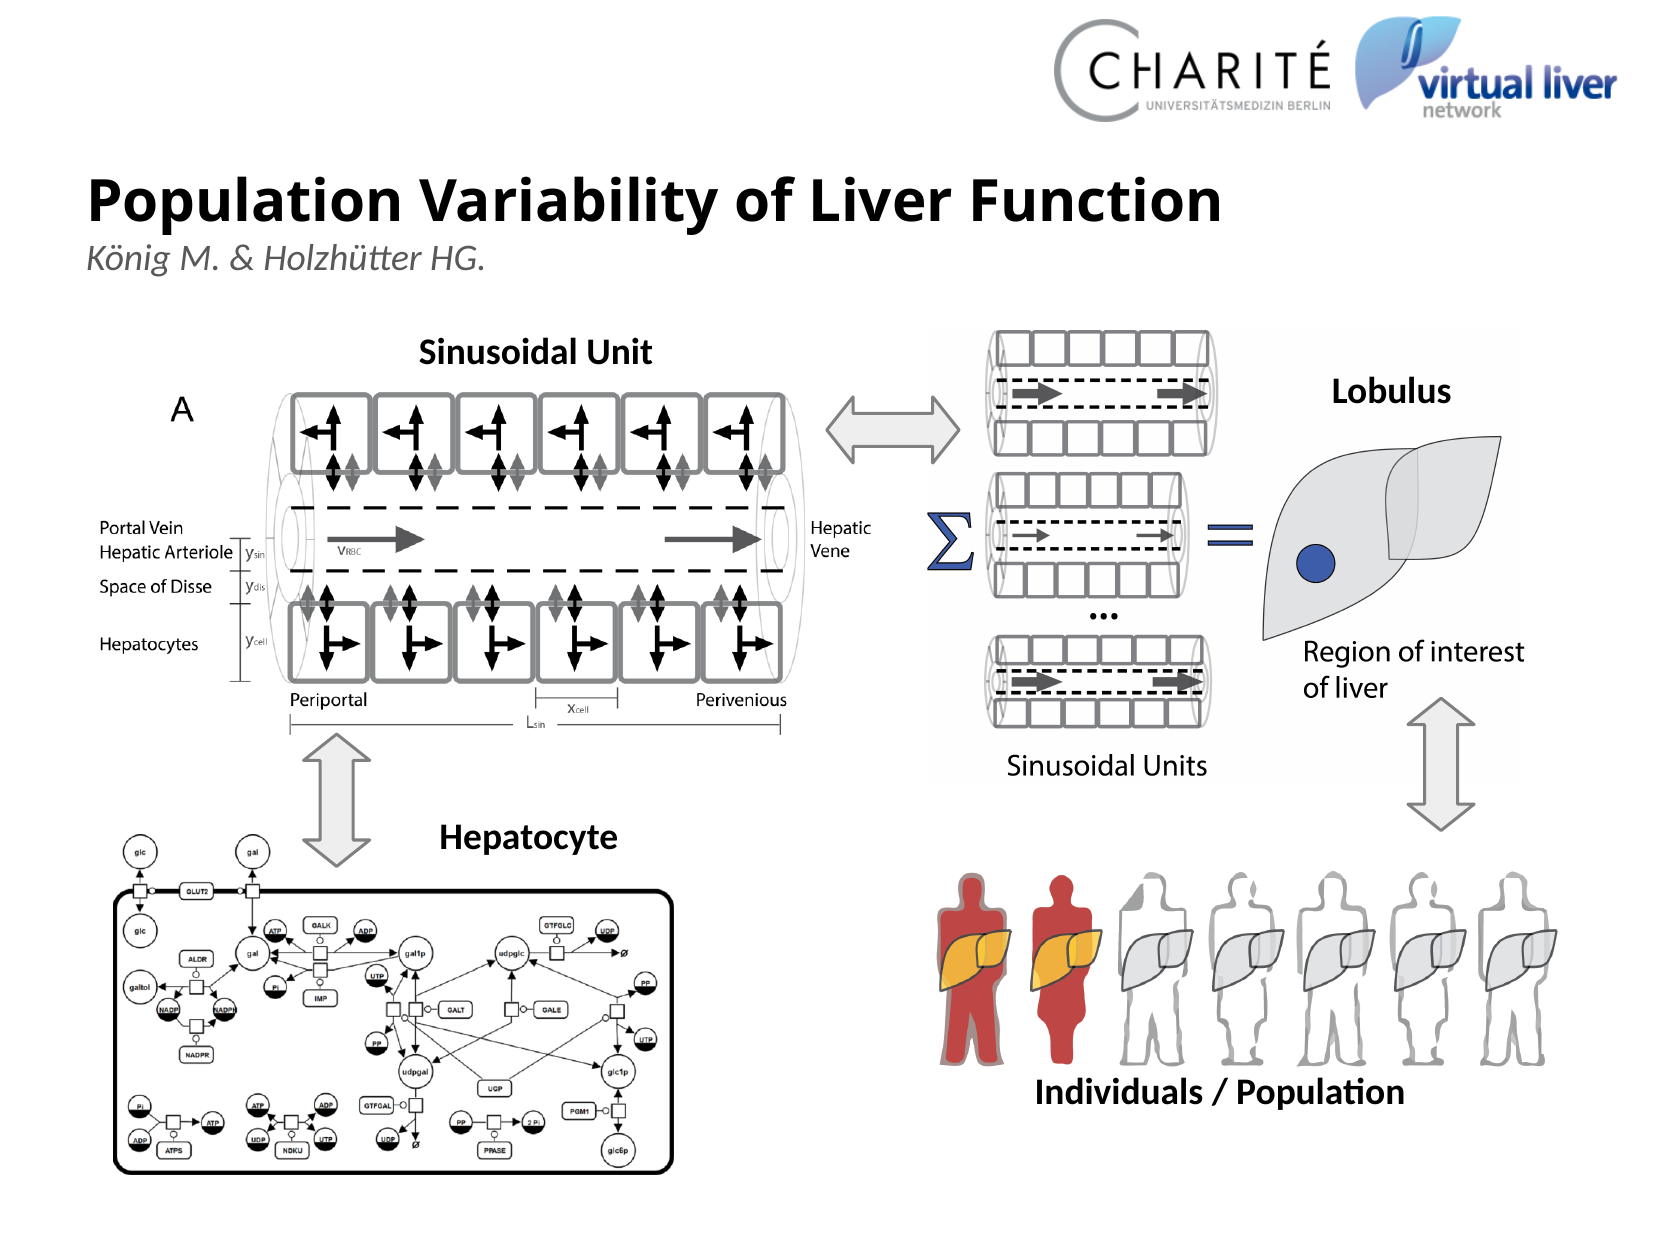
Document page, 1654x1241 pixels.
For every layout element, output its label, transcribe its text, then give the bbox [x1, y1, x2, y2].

title Population Variability of Liver Function König M. & Holzhütter HG. [71, 87, 1505, 353]
text_box Lobulus [1317, 359, 1467, 419]
picture [1054, 19, 1330, 122]
picture [936, 871, 1558, 1067]
text_box Sinusoidal Unit [404, 319, 669, 380]
text_box [826, 396, 960, 464]
text_box Individuals / Population [1019, 1059, 1421, 1120]
text_box [303, 734, 370, 867]
text_box Hepatocyte [424, 804, 634, 865]
picture [99, 391, 871, 756]
text_box [1407, 698, 1475, 831]
picture [925, 330, 1525, 783]
picture [1353, 14, 1636, 122]
picture [113, 834, 674, 1175]
